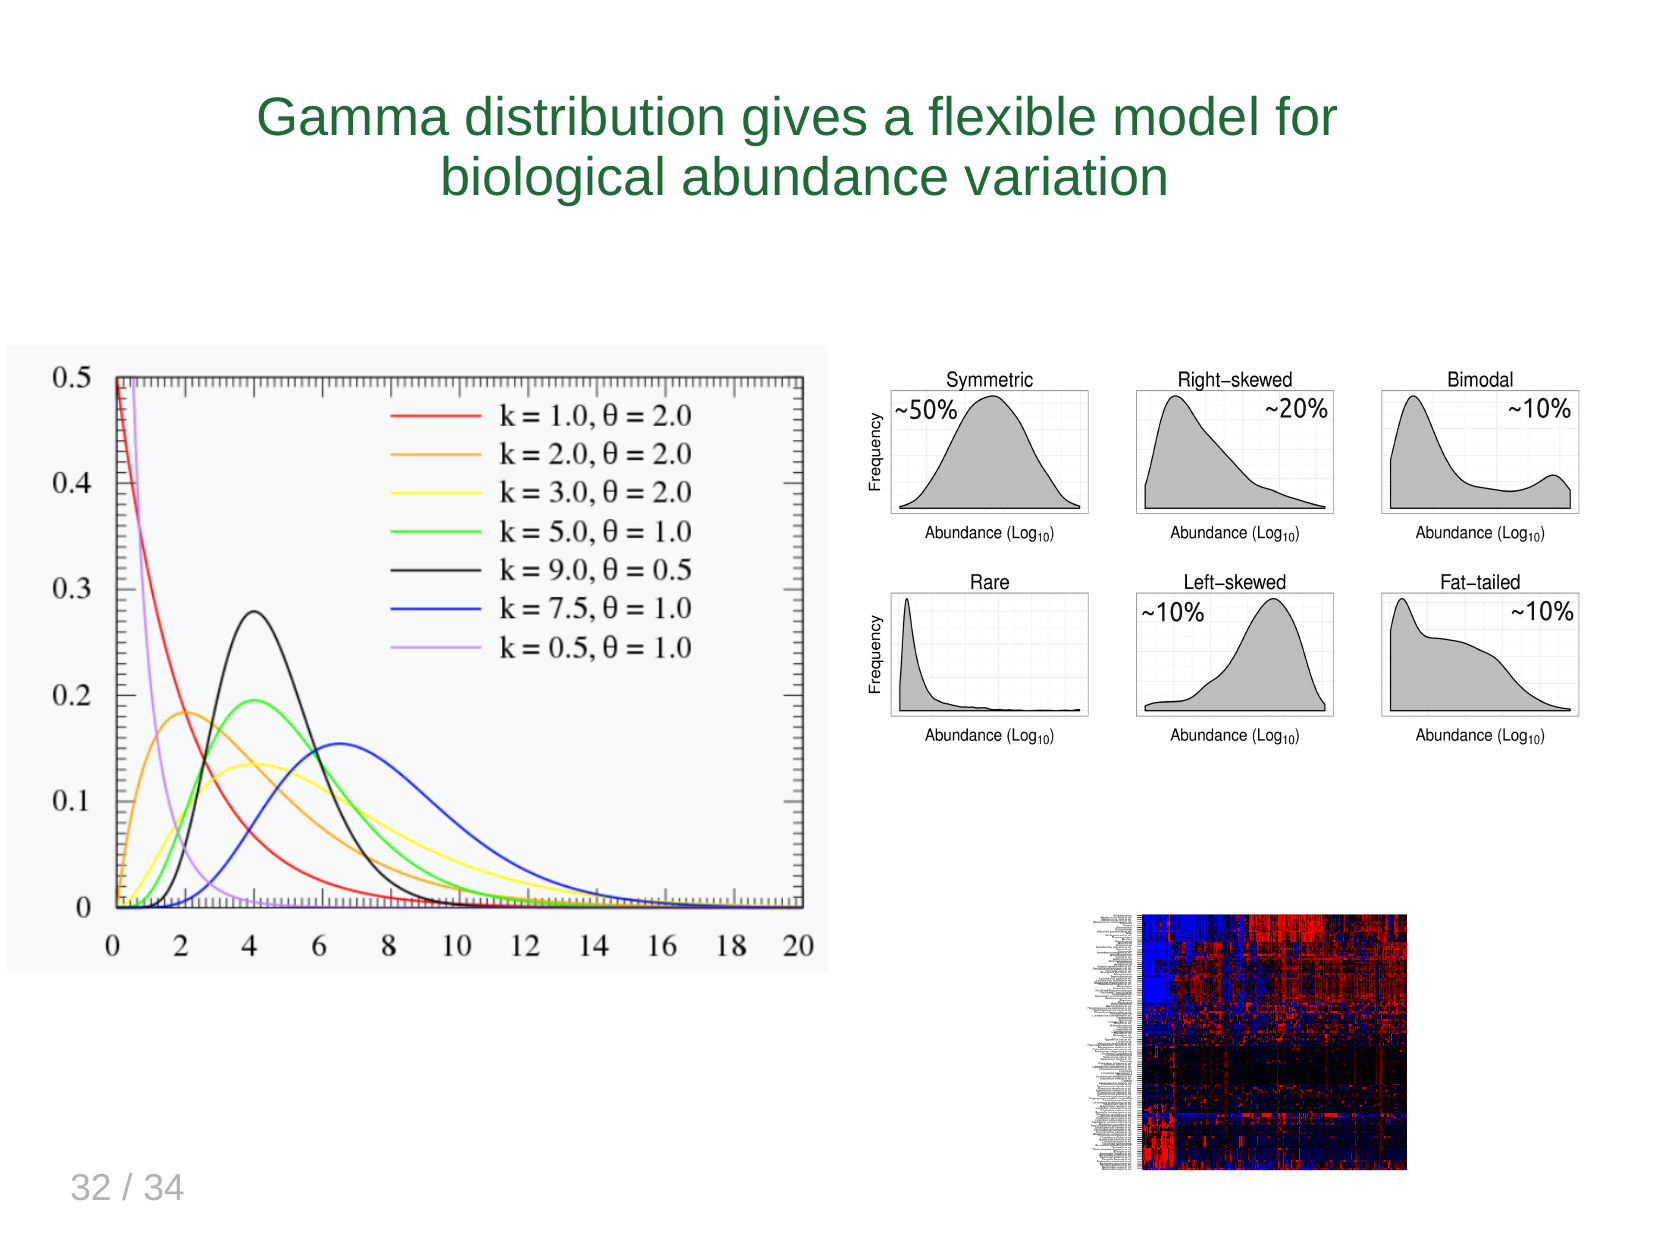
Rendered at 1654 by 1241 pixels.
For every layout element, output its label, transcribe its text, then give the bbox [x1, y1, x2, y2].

picture [853, 357, 1592, 755]
text_box <number> / 34 [55, 1159, 350, 1220]
picture [6, 345, 828, 971]
picture [1069, 884, 1417, 1179]
title Gamma distribution gives a flexible model for biological abundance variation [88, 43, 1523, 249]
